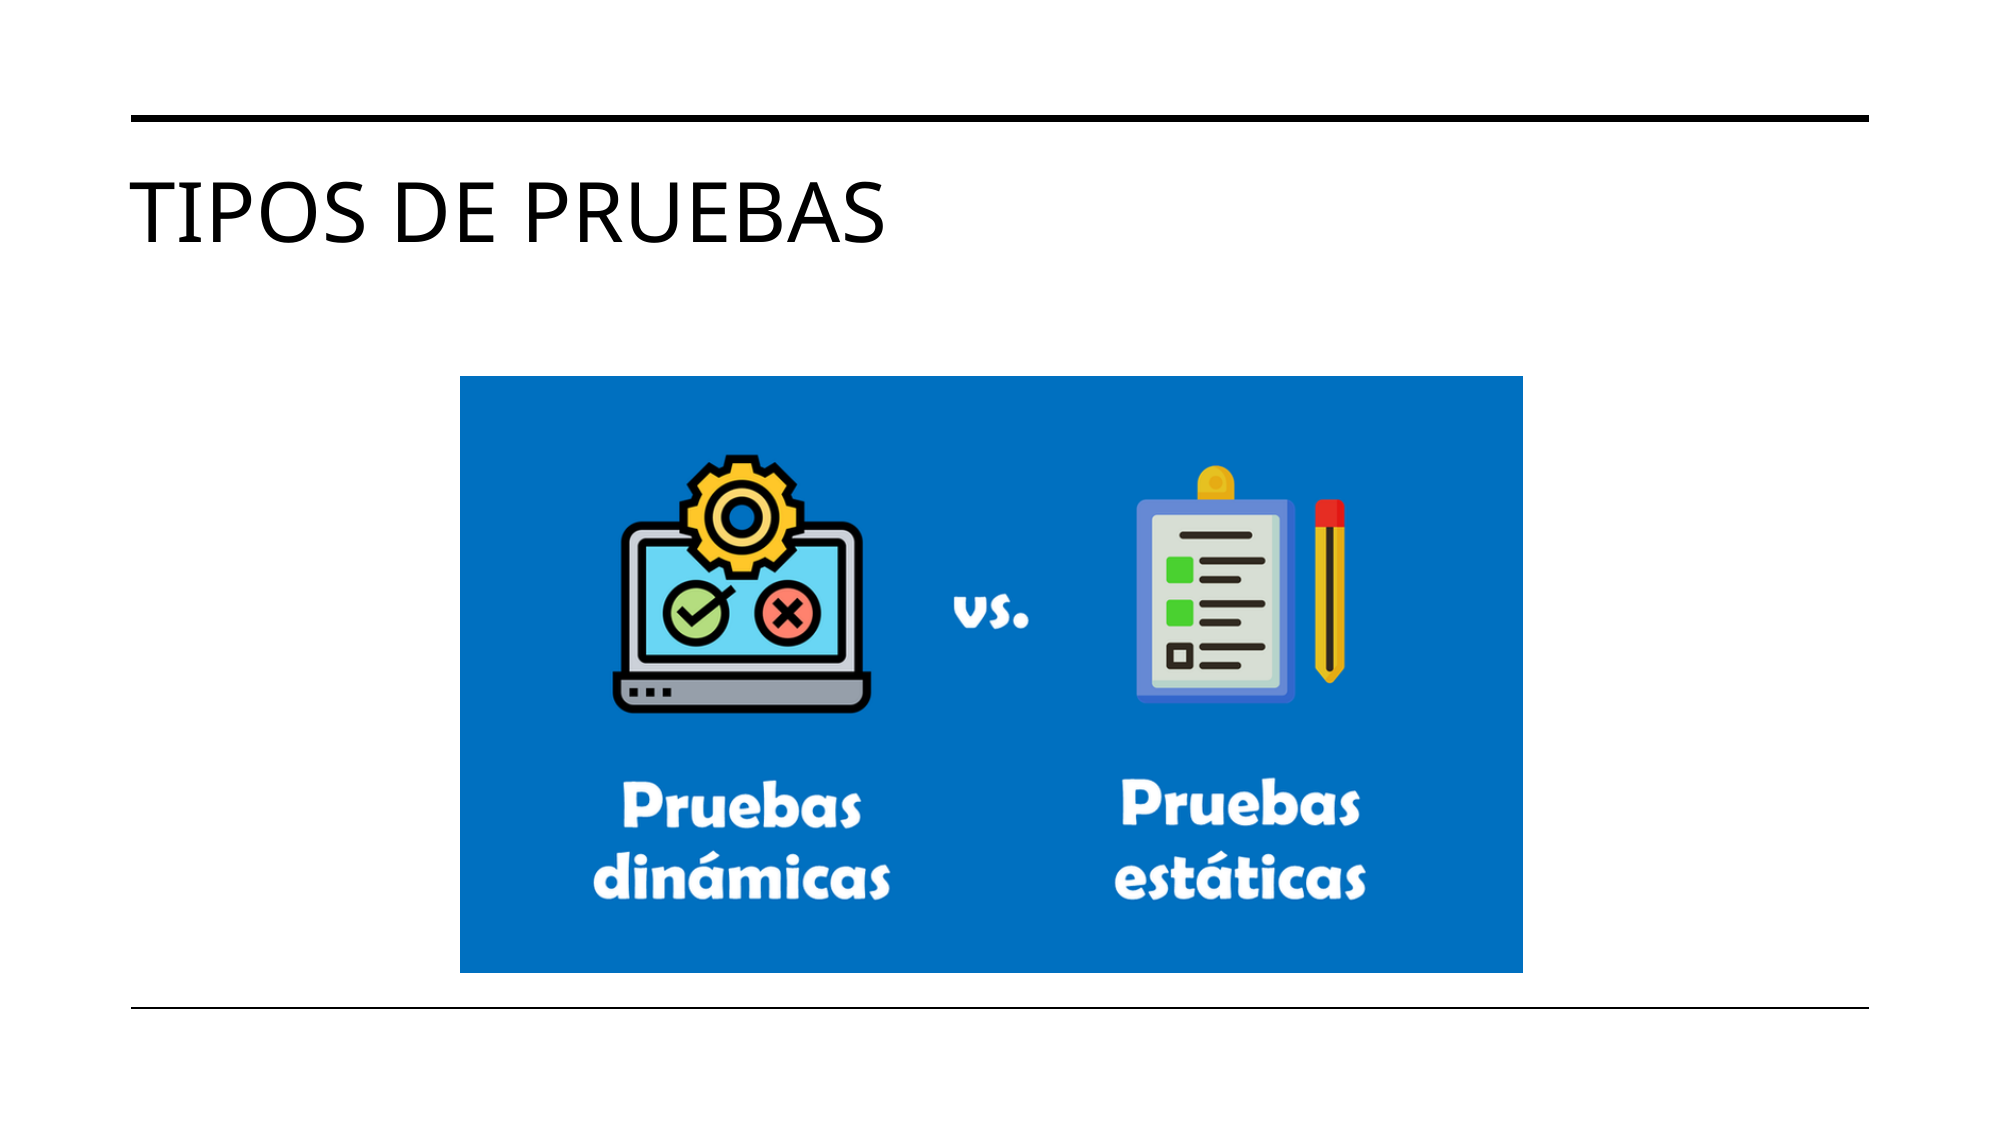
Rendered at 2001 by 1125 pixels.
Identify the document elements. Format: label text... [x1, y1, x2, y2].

title TIPOS DE PRUEBAS [114, 151, 1869, 377]
picture [460, 376, 1523, 973]
